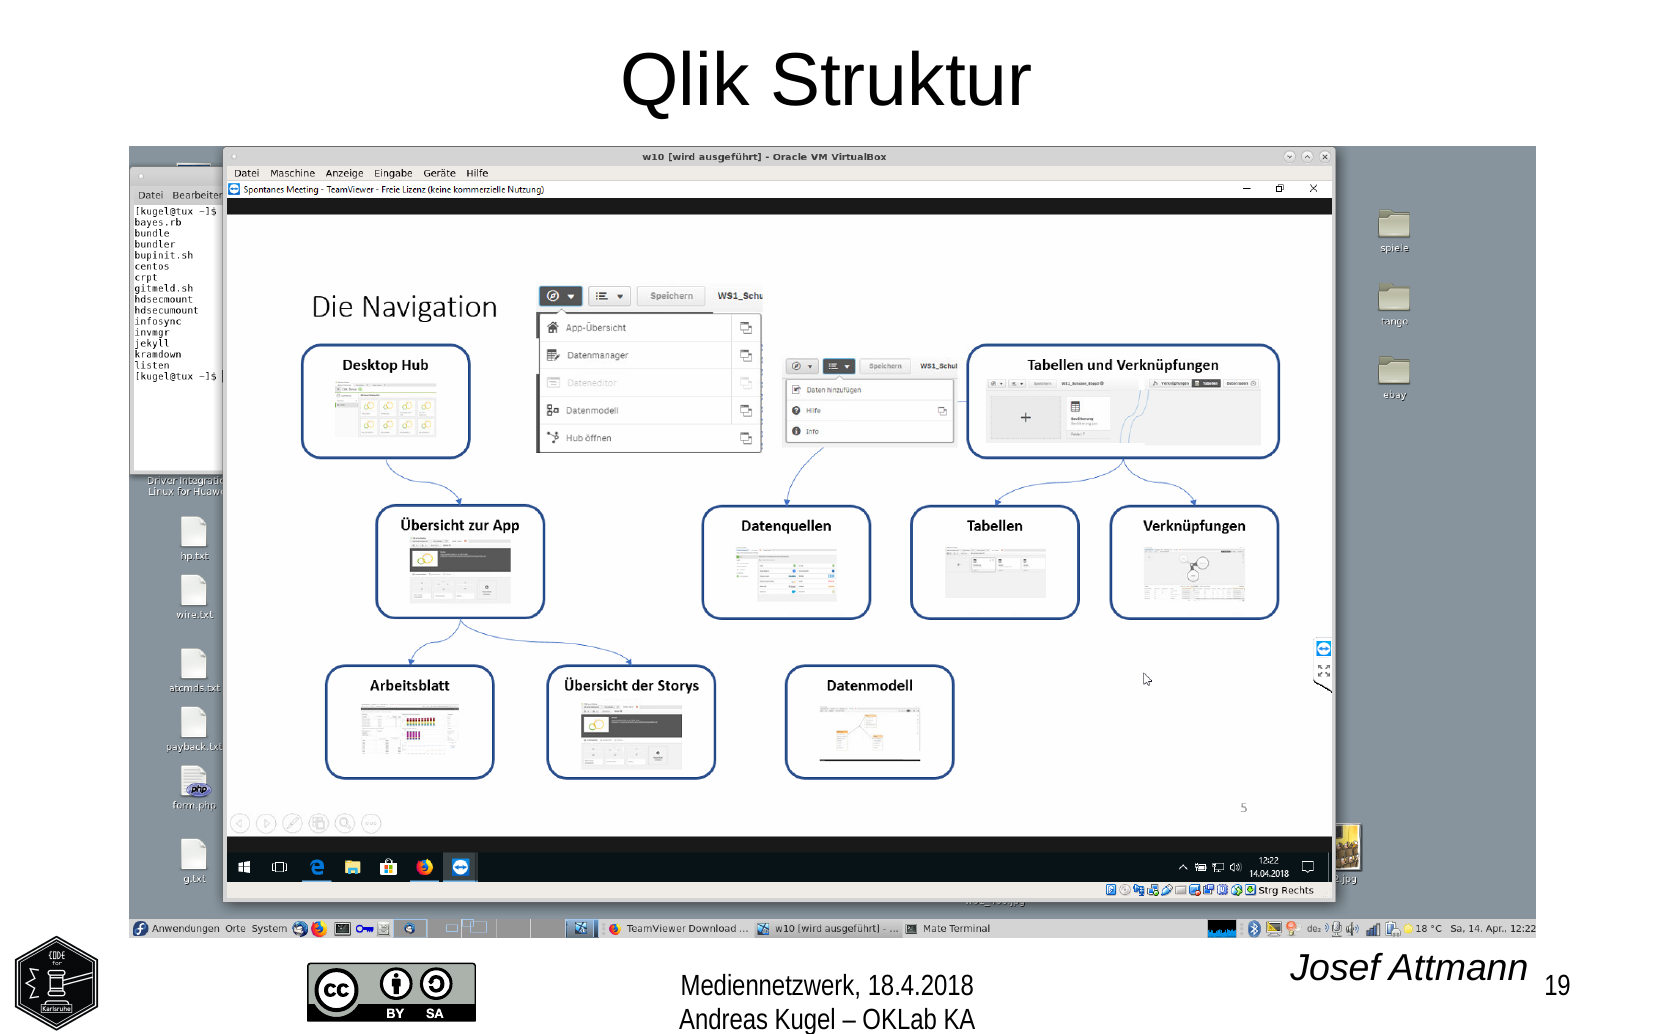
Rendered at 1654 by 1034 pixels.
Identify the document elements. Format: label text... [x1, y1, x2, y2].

text_box Josef Attmann [1275, 938, 1560, 989]
picture [6, 933, 107, 1033]
title Qlik Struktur [82, 17, 1571, 142]
picture [129, 146, 1536, 938]
